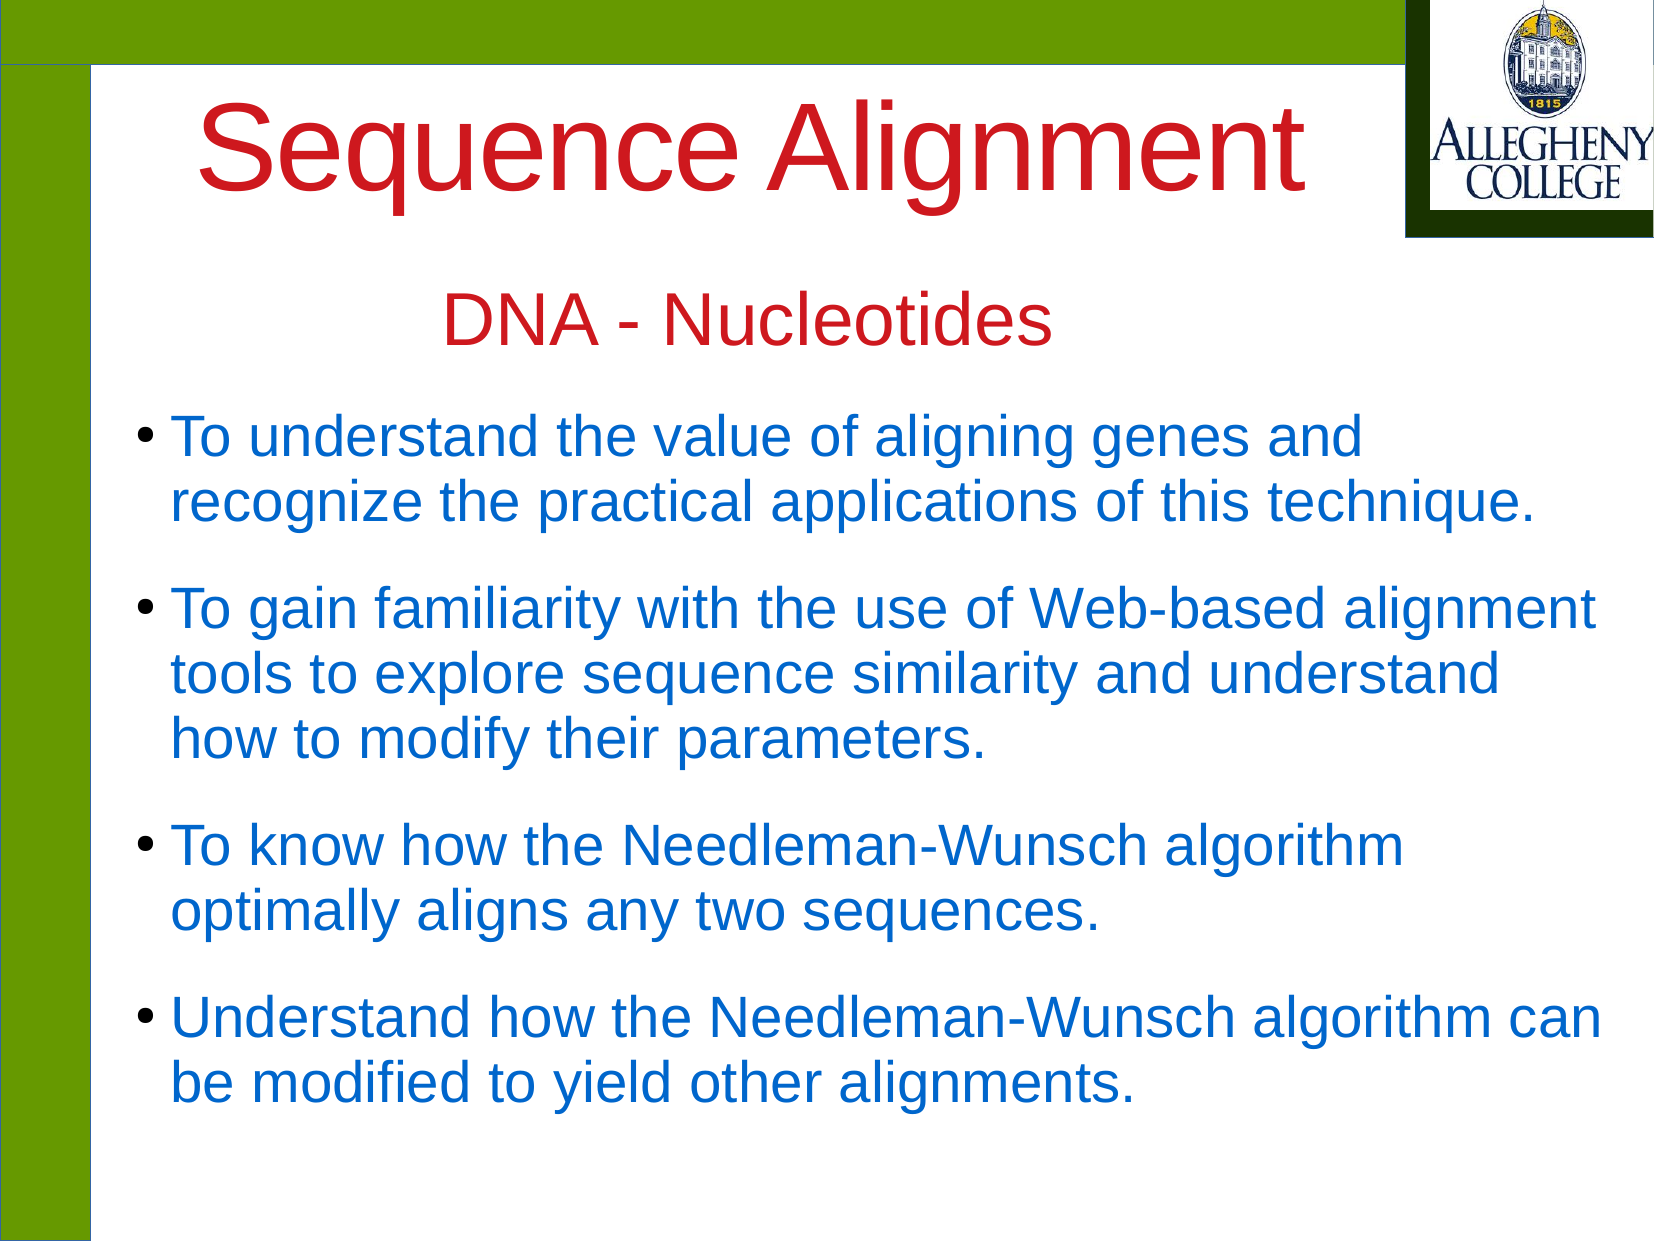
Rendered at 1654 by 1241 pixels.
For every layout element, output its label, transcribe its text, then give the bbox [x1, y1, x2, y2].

text_box [0, 0, 1654, 1241]
picture [1430, 0, 1654, 210]
text_box To understand the value of aligning genes and recognize the practical applications of this technique. To gain familiarity with the use of Web-based alignment tools to explore sequence similarity and understand how to modify their parameters. To know how the Needleman-Wunsch algorithm optimally aligns any two sequences. Understand how the Needleman-Wunsch algorithm can be modified to yield other alignments. [135, 360, 1621, 1201]
text_box Sequence Alignment [75, 66, 1426, 229]
text_box DNA - Nucleotides [417, 259, 1078, 380]
